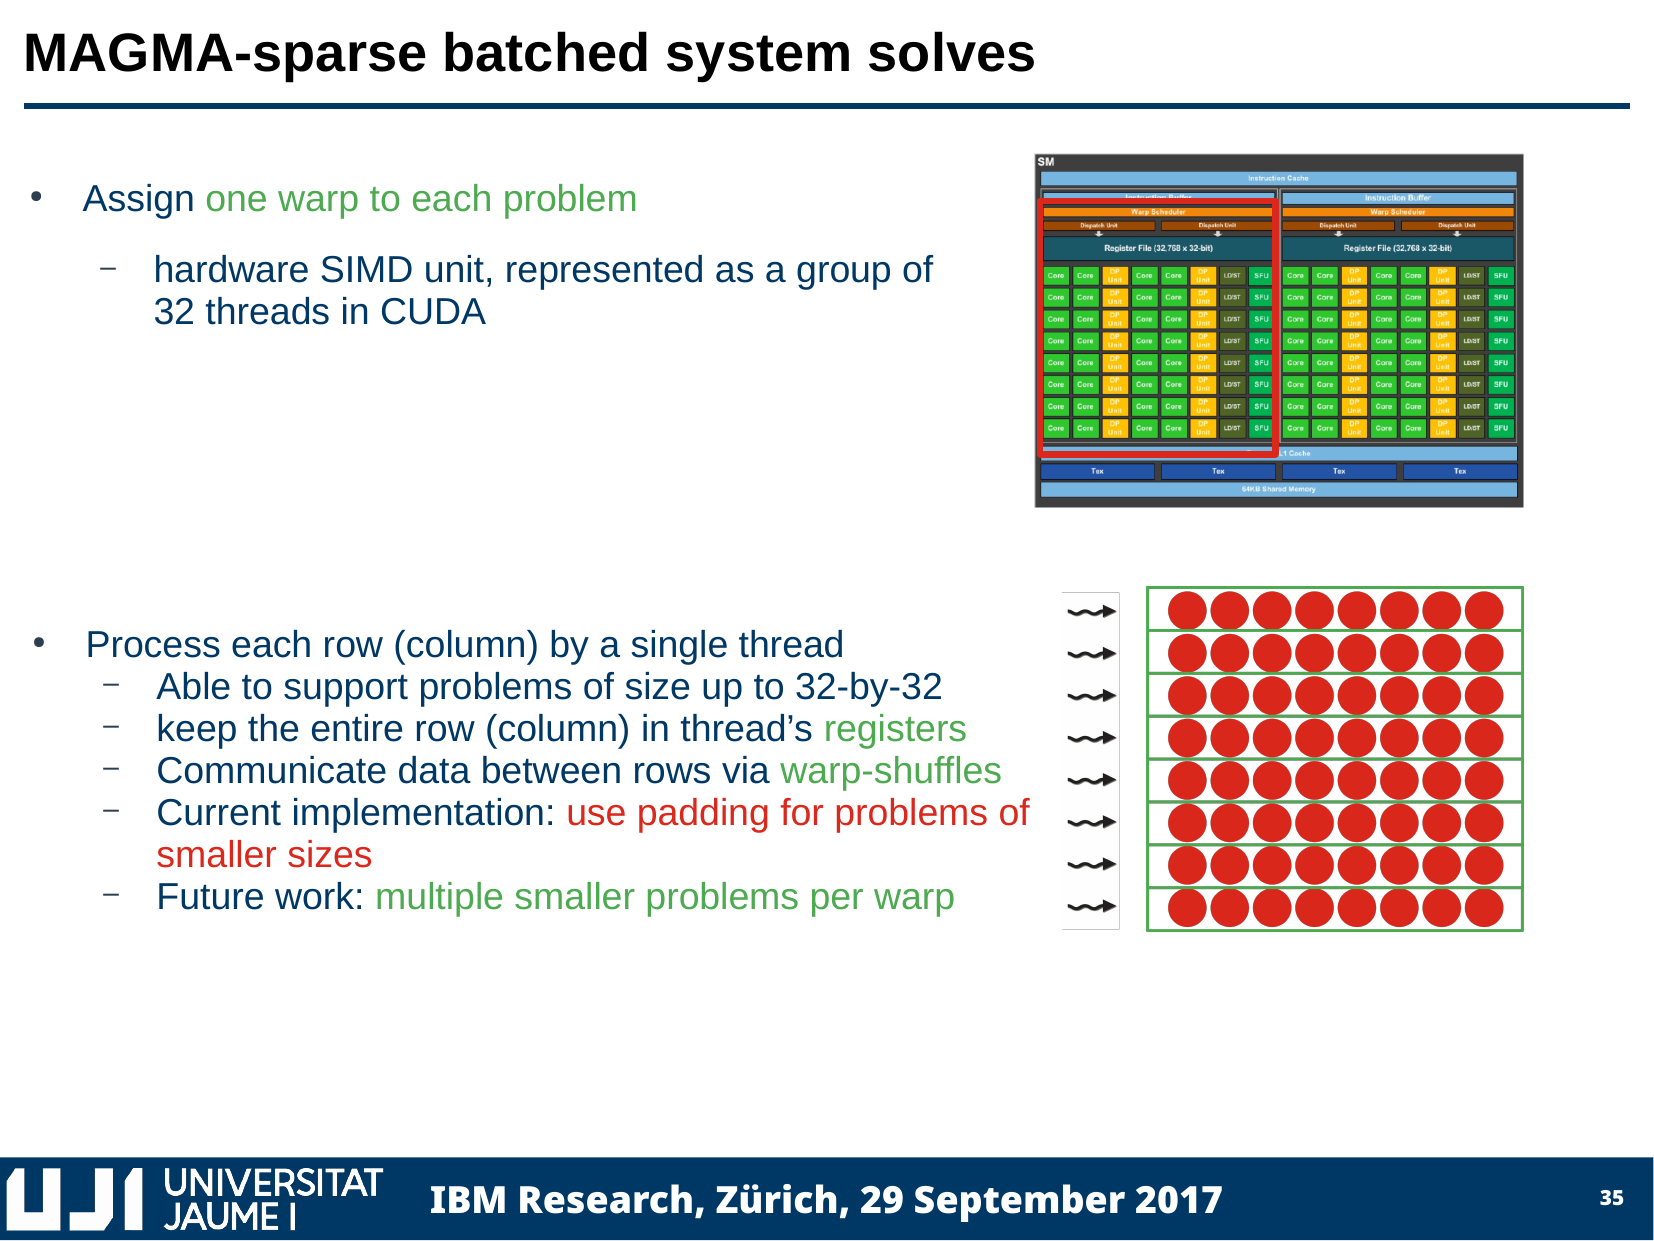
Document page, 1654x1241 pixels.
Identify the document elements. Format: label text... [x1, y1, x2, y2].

picture [1034, 153, 1524, 508]
picture [1062, 586, 1524, 932]
title MAGMA-sparse batched system solves [23, 0, 1630, 107]
text_box Process each row (column) by a single thread Able to support problems of size up to 32-by-32 keep the entire row (column) in thread’s registers Communicate data between rows via warp-shuffles Current implementation: use padding for problems of smaller sizes Future work: multiple smaller problems per warp [0, 615, 1062, 922]
list Assign one warp to each problem hardware SIMD unit, represented as a group of 32 threads in CUDA [11, 177, 945, 567]
picture [0, 1158, 390, 1241]
